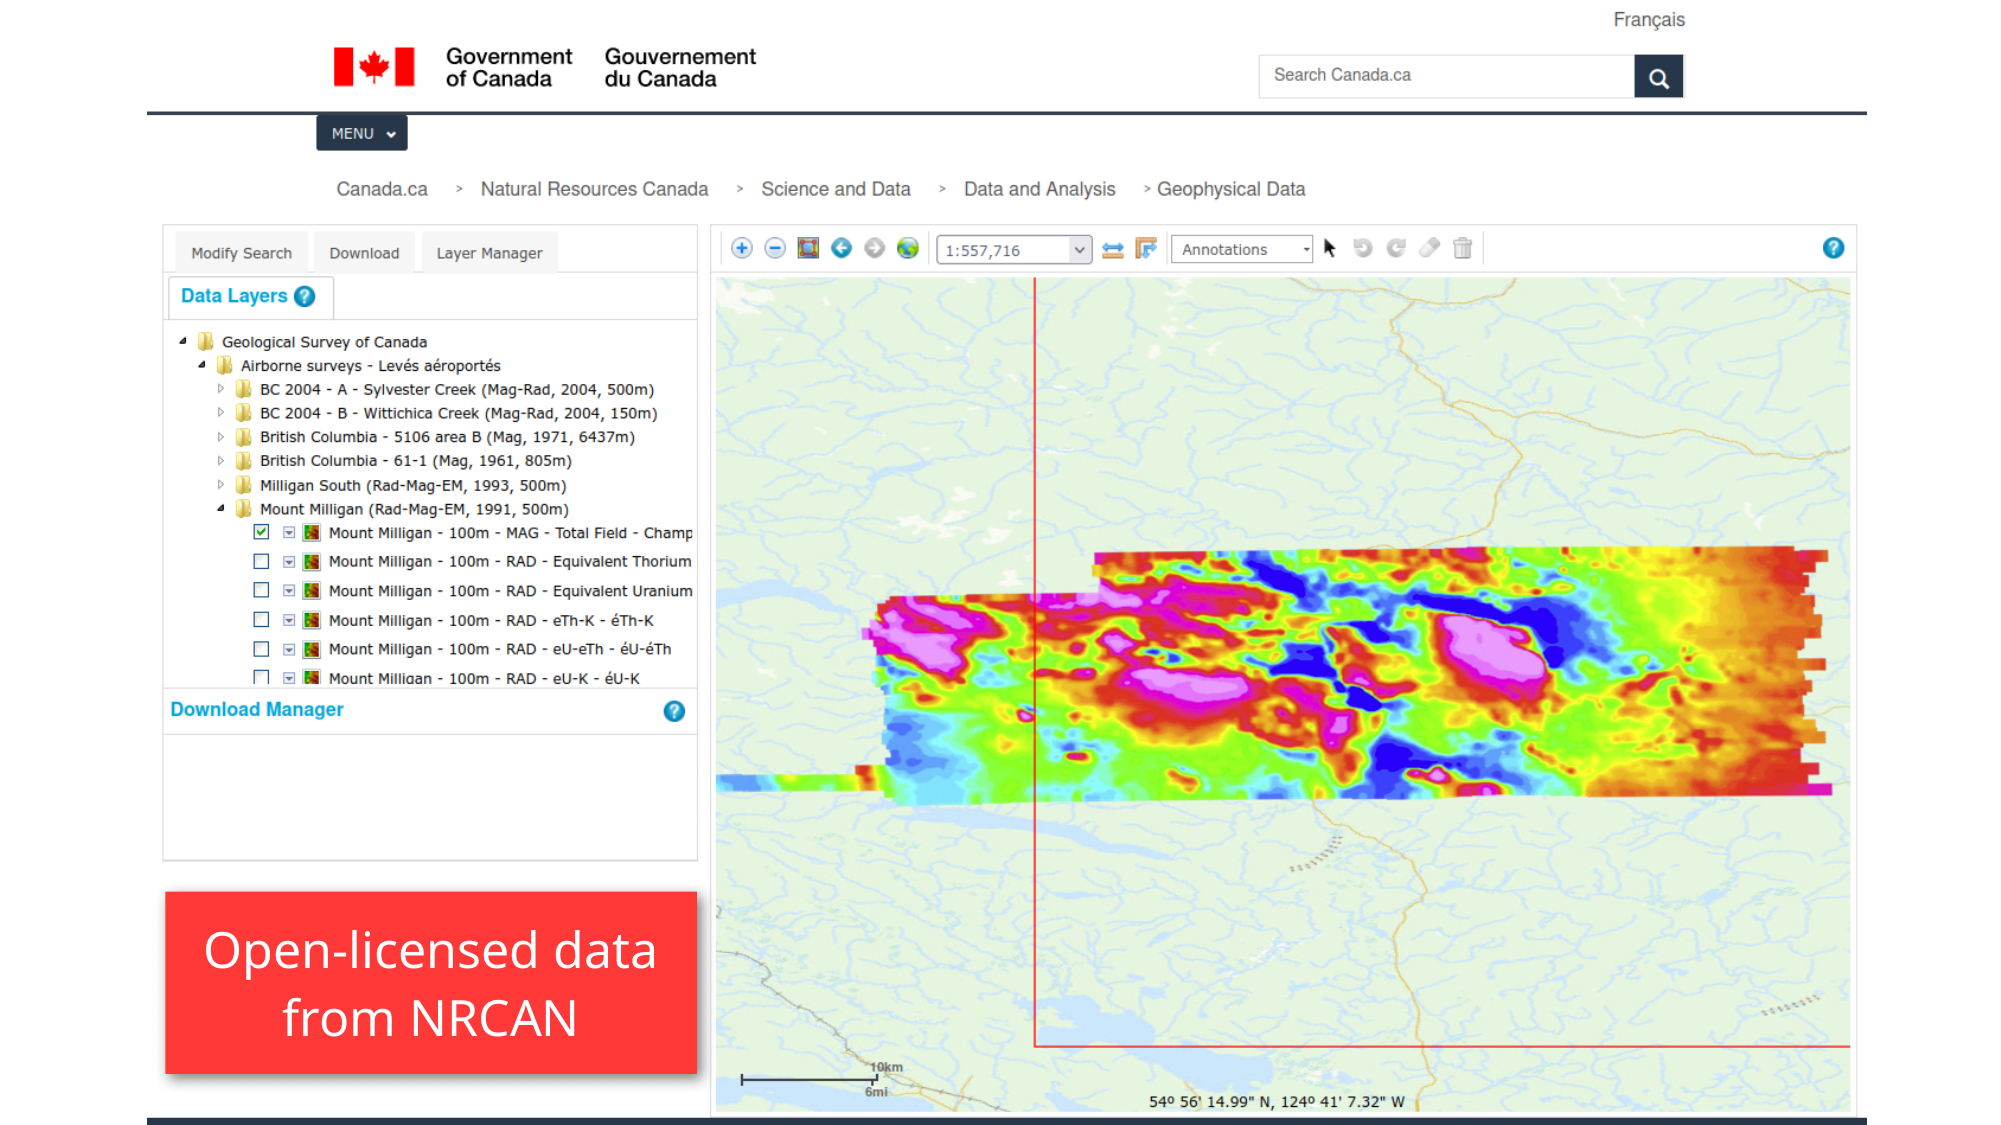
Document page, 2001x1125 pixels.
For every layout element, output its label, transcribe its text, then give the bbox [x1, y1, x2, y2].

text_box Open-licensed data from NRCAN [165, 891, 697, 1074]
picture [147, 0, 1867, 1125]
